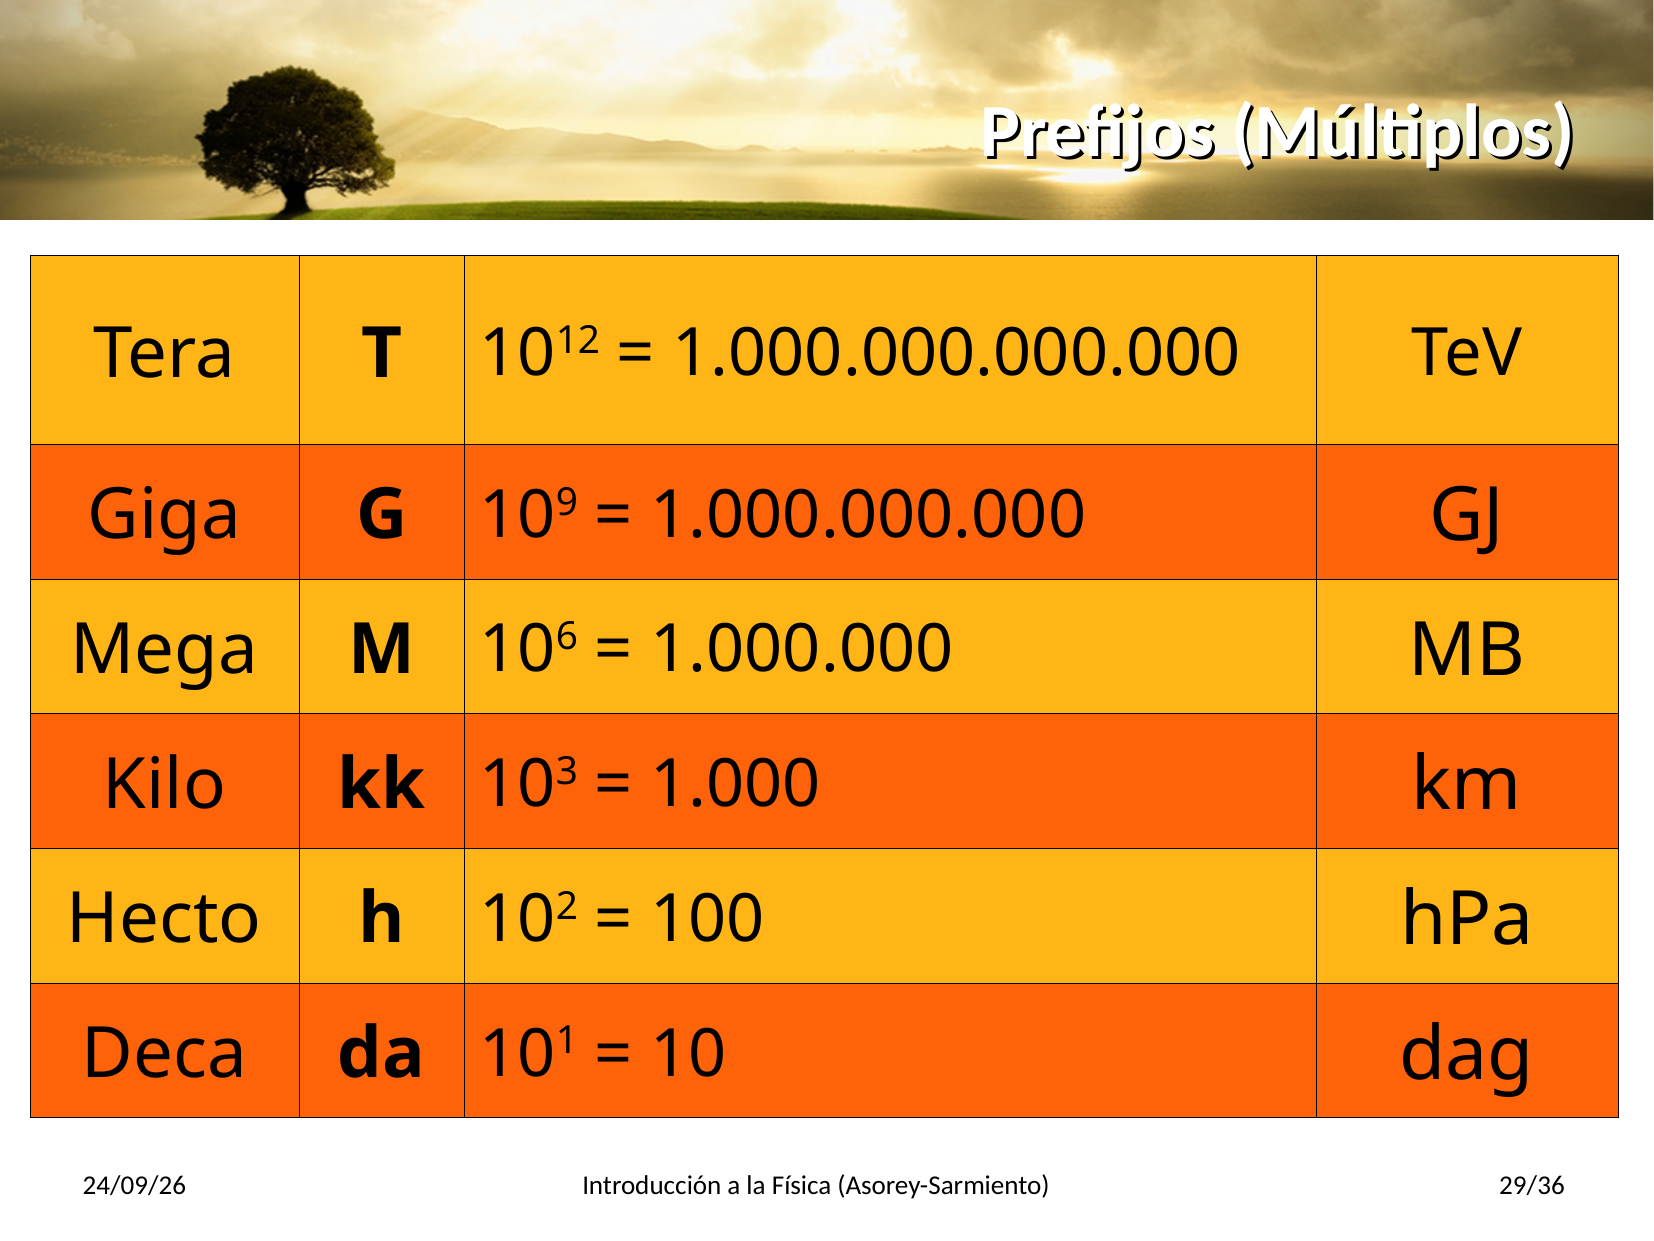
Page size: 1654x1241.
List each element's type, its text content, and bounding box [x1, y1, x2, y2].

table_header Tera [31, 256, 299, 444]
table_cell Mega [31, 580, 299, 713]
table_cell km [1317, 714, 1618, 848]
table_cell MB [1317, 580, 1618, 713]
table_cell hPa [1317, 849, 1618, 983]
table_cell 103 = 1.000 [465, 714, 1316, 848]
picture [0, 0, 1654, 220]
table_header TeV [1317, 256, 1618, 444]
table_cell Hecto [31, 849, 299, 983]
table_cell dag [1317, 984, 1618, 1117]
title Prefijos (Múltiplos) [86, 49, 1576, 226]
table_cell G [300, 445, 464, 579]
table_cell GJ [1317, 445, 1618, 579]
table_cell Giga [31, 445, 299, 579]
table_cell Deca [31, 984, 299, 1117]
table_cell 109 = 1.000.000.000 [465, 445, 1316, 579]
table_cell kk [300, 714, 464, 848]
table_cell 102 = 100 [465, 849, 1316, 983]
table_cell M [300, 580, 464, 713]
table_header 1012 = 1.000.000.000.000 [465, 256, 1316, 444]
table_cell da [300, 984, 464, 1117]
table_cell Kilo [31, 714, 299, 848]
table_cell 106 = 1.000.000 [465, 580, 1316, 713]
table_header T [300, 256, 464, 444]
table_cell h [300, 849, 464, 983]
table_cell 101 = 10 [465, 984, 1316, 1117]
